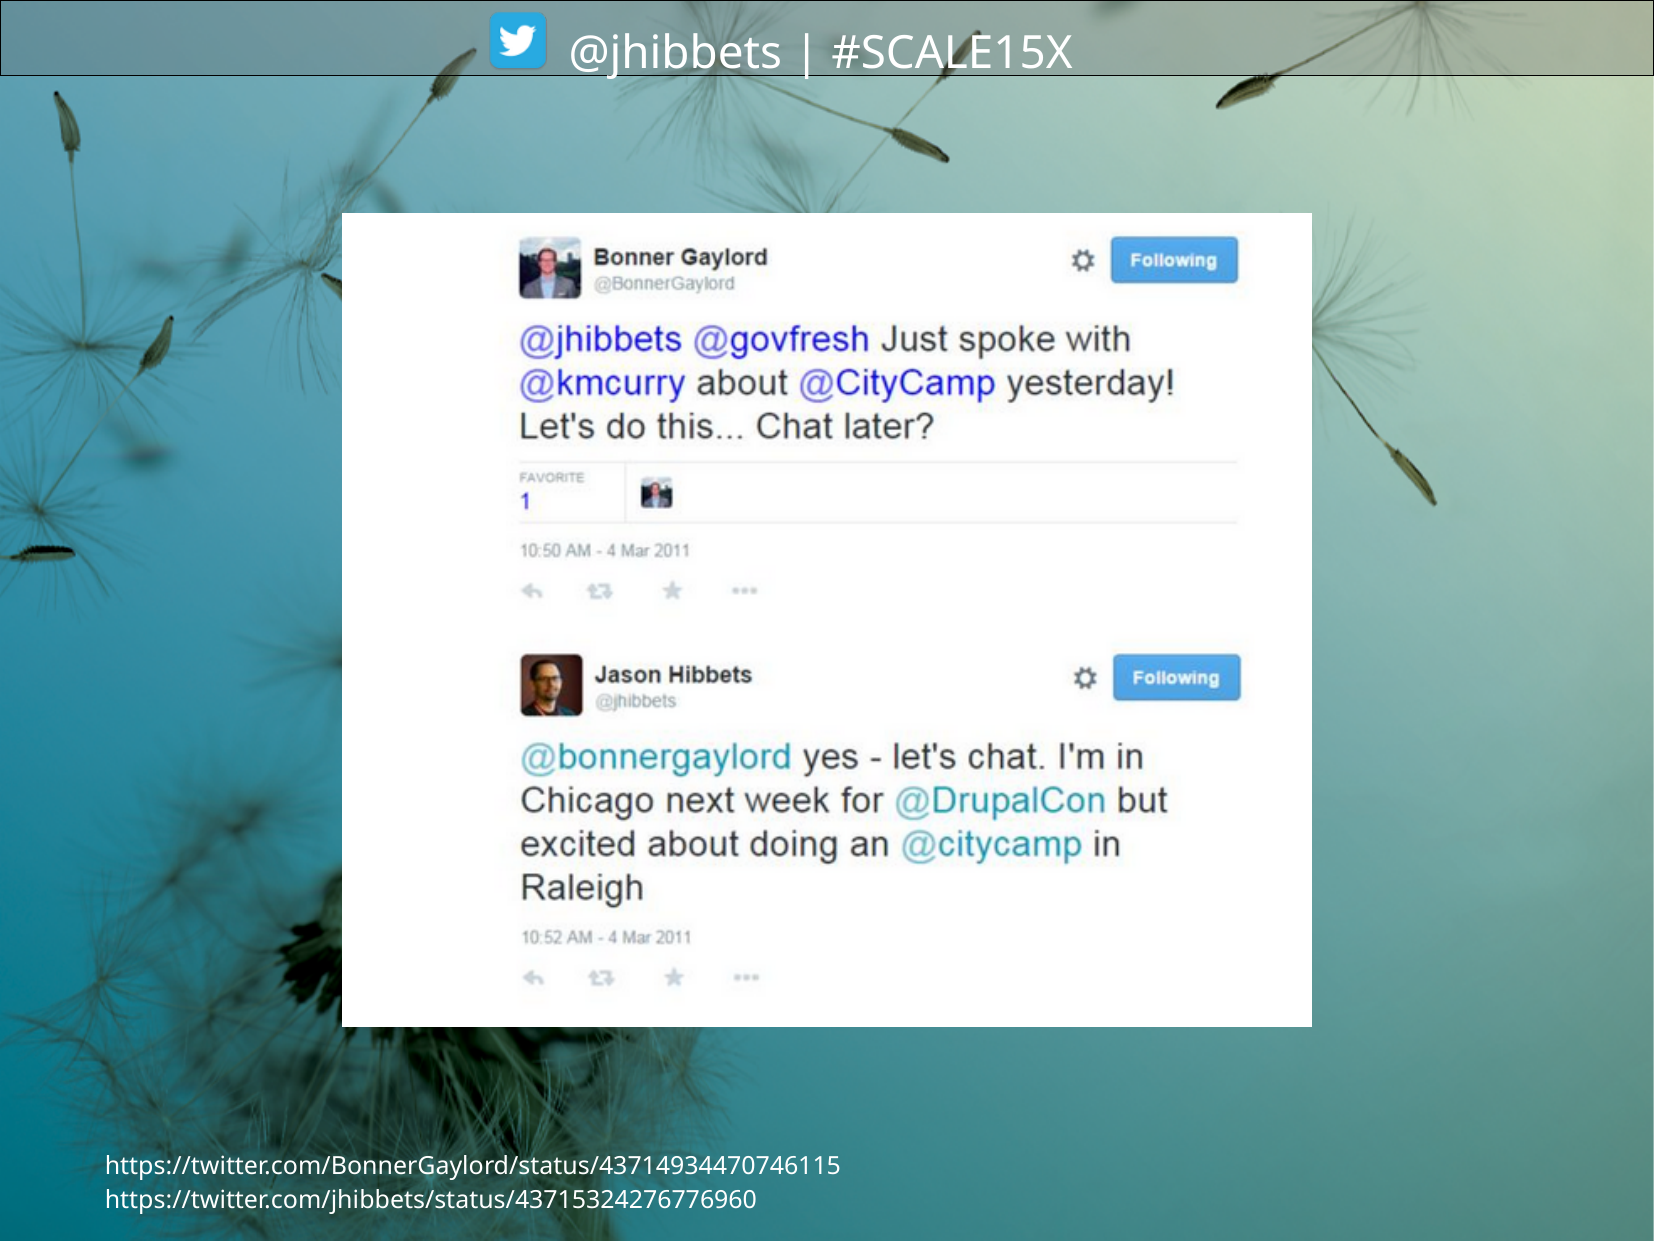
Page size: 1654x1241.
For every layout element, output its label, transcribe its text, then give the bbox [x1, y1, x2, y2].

picture [488, 11, 549, 72]
text_box https://twitter.com/BonnerGaylord/status/43714934470746115 https://twitter.com/jhibbets/status/43715324276776960 [90, 1140, 855, 1205]
picture [0, 76, 1654, 1241]
